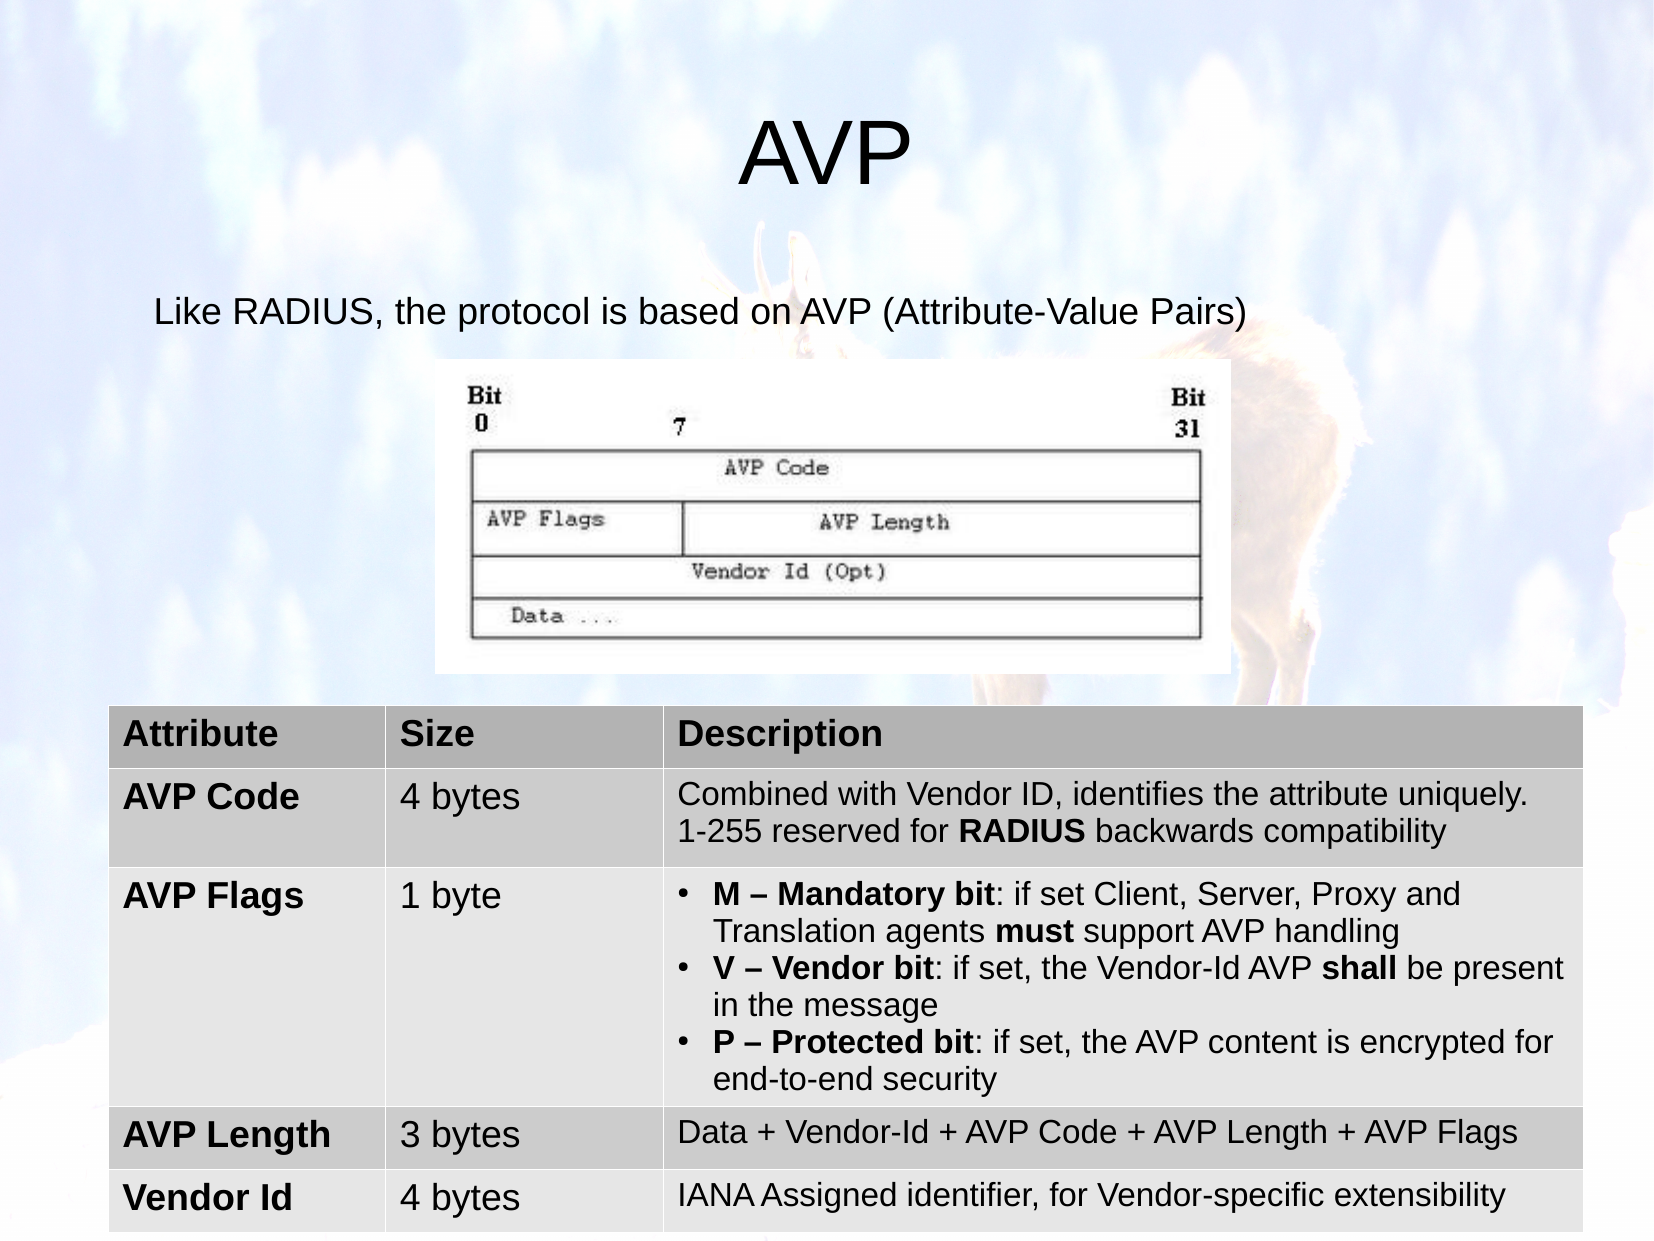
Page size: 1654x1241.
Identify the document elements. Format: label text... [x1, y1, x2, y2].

list Like RADIUS, the protocol is based on AVP (Attribute-Value Pairs) [82, 290, 1571, 1010]
table_cell 1 byte [386, 868, 663, 1106]
table_header Attribute [109, 706, 385, 768]
table_cell Combined with Vendor ID, identifies the attribute uniquely. 1-255 reserved for RADIUS backwards compatibility [664, 769, 1583, 867]
table_cell Data + Vendor-Id + AVP Code + AVP Length + AVP Flags [664, 1107, 1583, 1169]
table_cell 4 bytes [386, 1170, 663, 1232]
table_cell AVP Flags [109, 868, 385, 1106]
table_cell M – Mandatory bit: if set Client, Server, Proxy and Translation agents must support AVP handling V – Vendor bit: if set, the Vendor-Id AVP shall be present in the message P – Protected bit: if set, the AVP content is encrypted for end-to-end security [664, 868, 1583, 1106]
title AVP [82, 49, 1571, 257]
table_header Size [386, 706, 663, 768]
table_cell Vendor Id [109, 1170, 385, 1232]
picture [0, 0, 1654, 1241]
table_cell AVP Code [109, 769, 385, 867]
table_header Description [664, 706, 1583, 768]
table_cell IANA Assigned identifier, for Vendor-specific extensibility [664, 1170, 1583, 1232]
table_cell 4 bytes [386, 769, 663, 867]
table_cell 3 bytes [386, 1107, 663, 1169]
table_cell AVP Length [109, 1107, 385, 1169]
